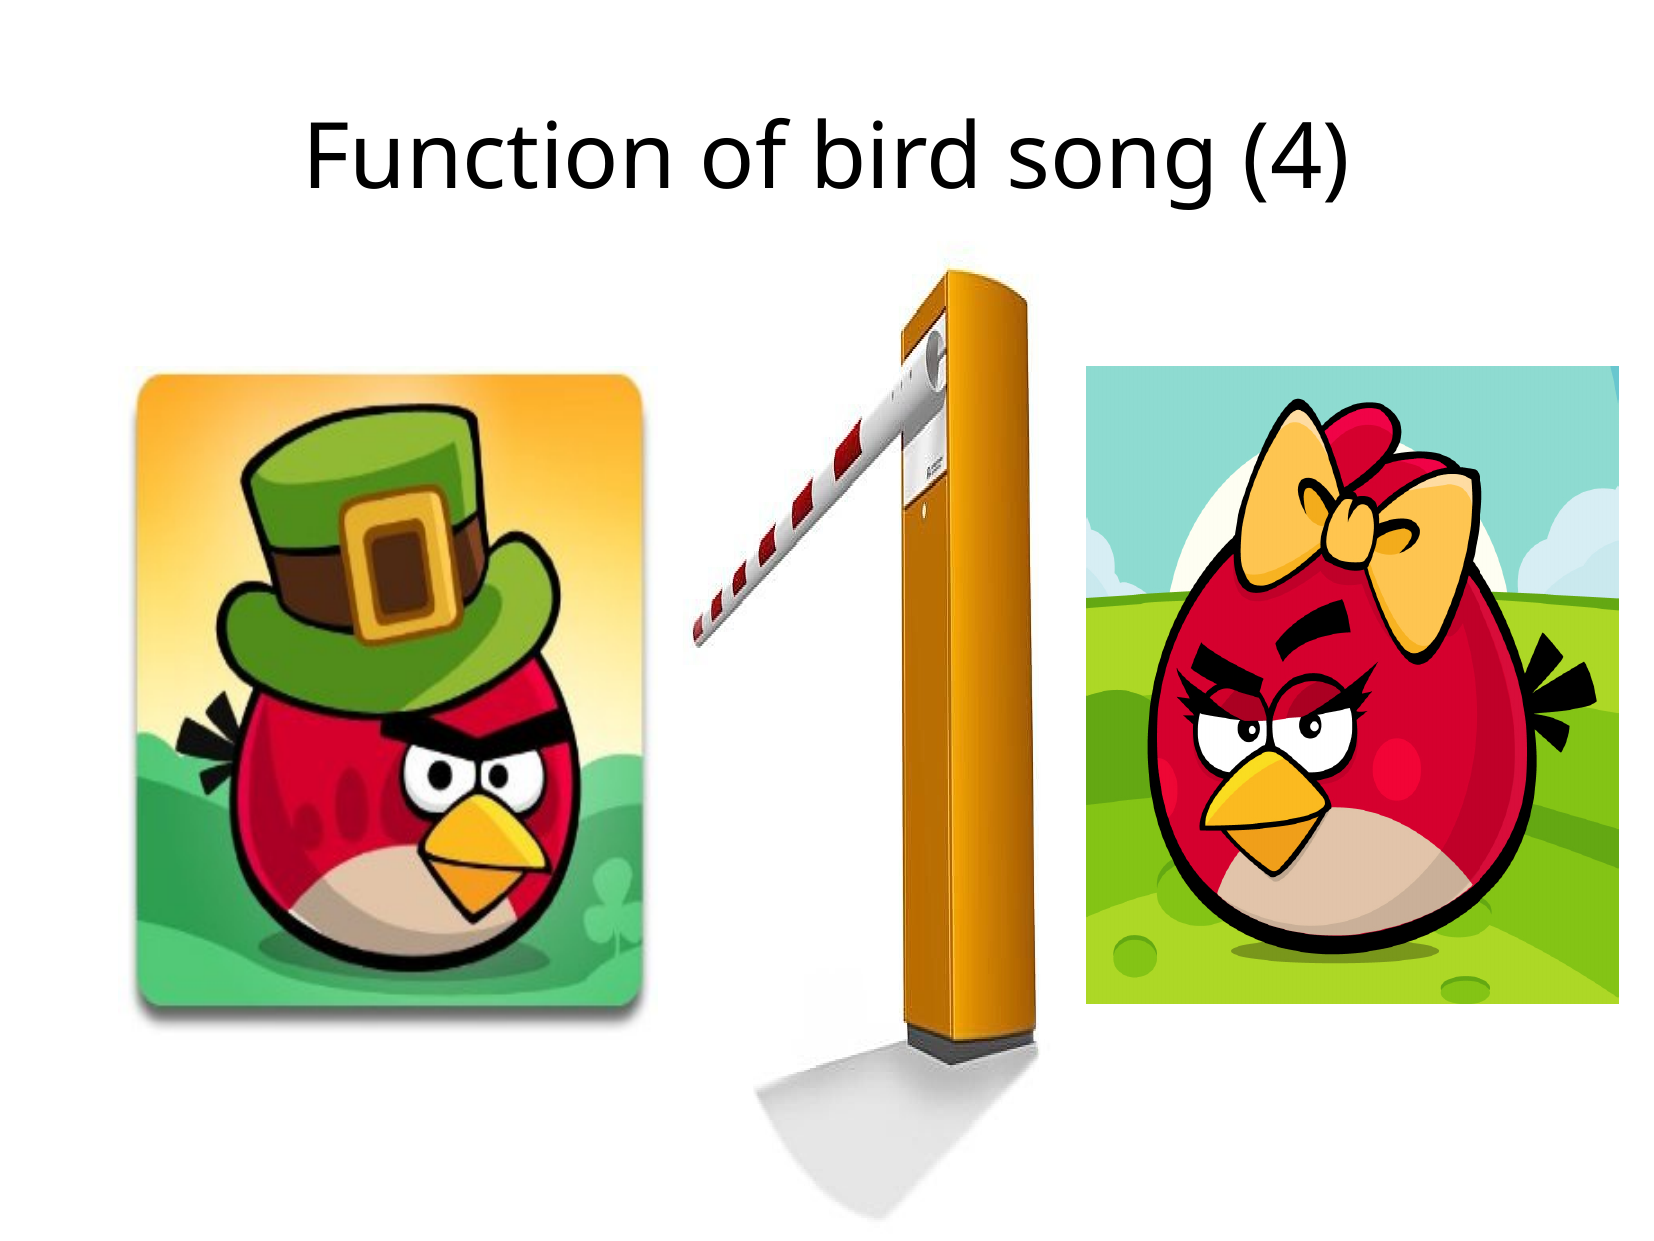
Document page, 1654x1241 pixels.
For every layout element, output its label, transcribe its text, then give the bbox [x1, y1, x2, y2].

title Function of bird song (4) [82, 49, 1571, 257]
picture [118, 257, 1619, 1241]
